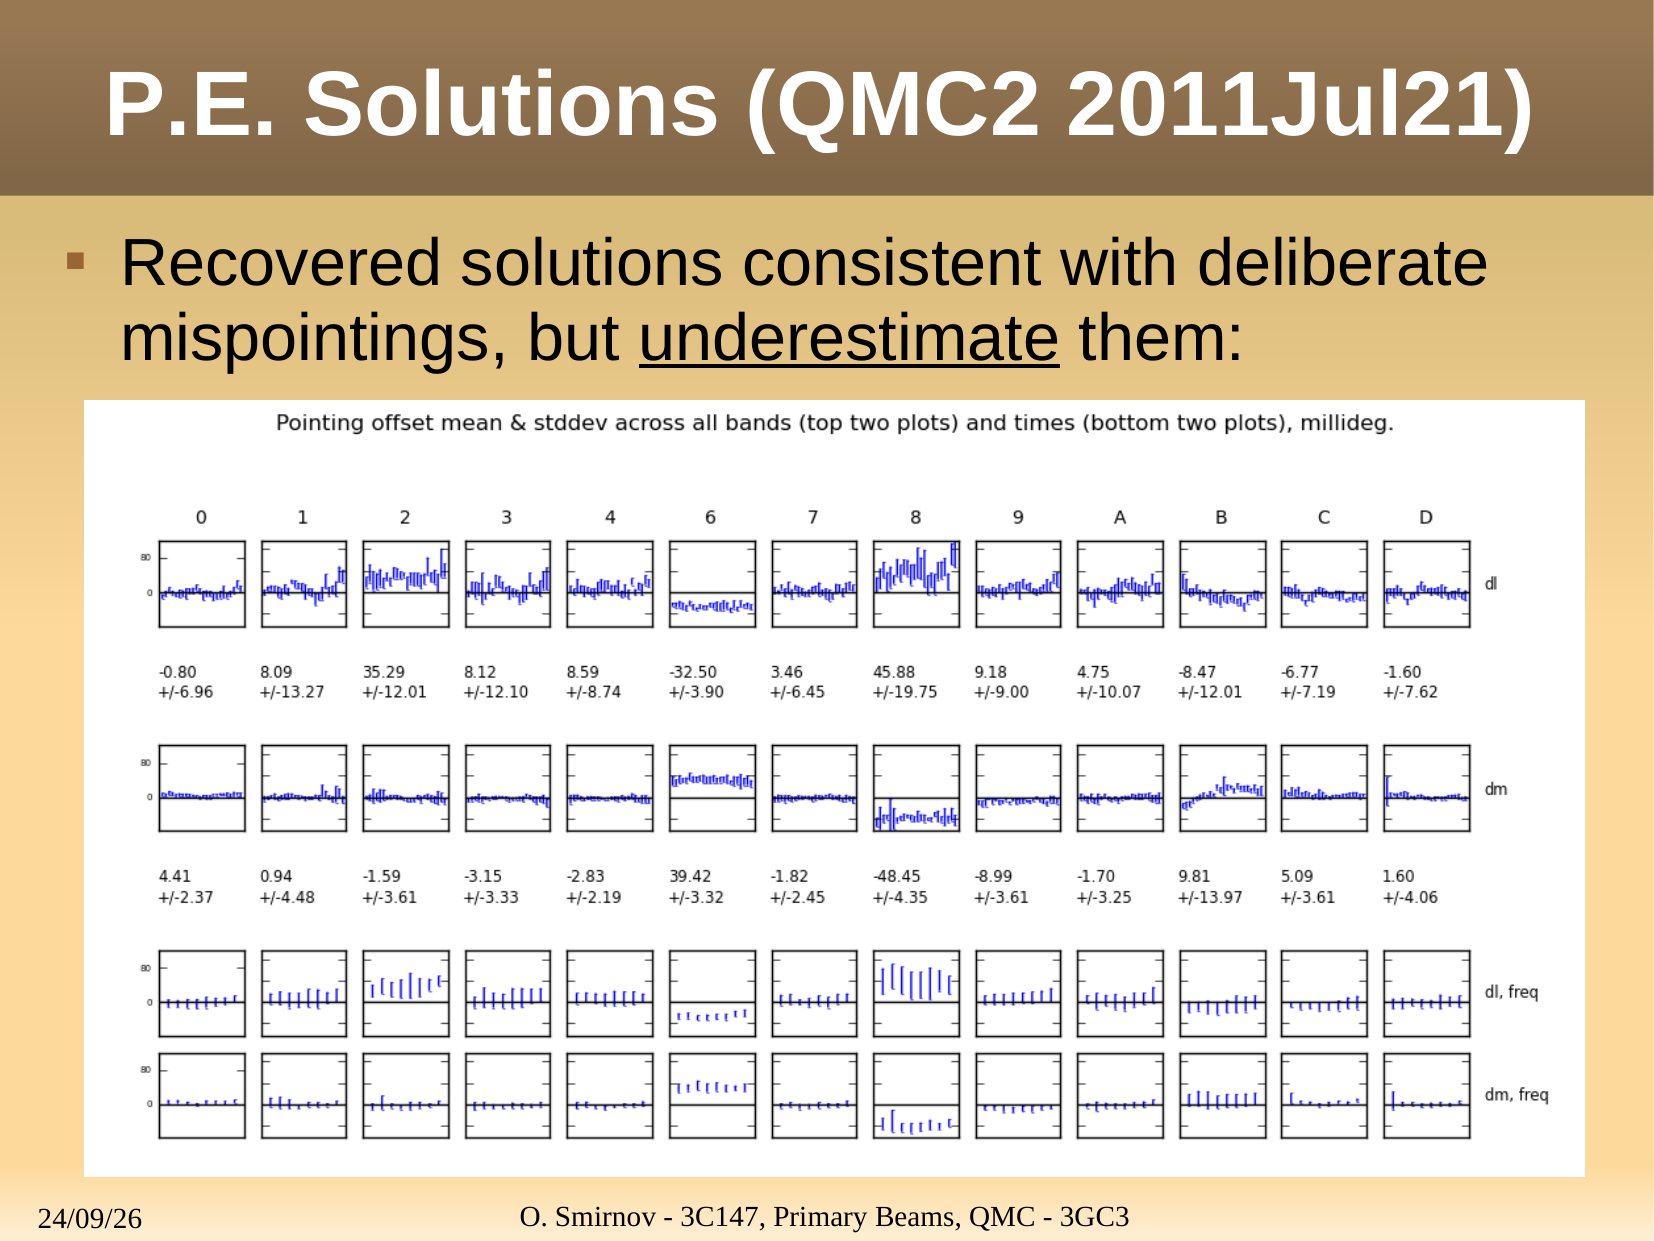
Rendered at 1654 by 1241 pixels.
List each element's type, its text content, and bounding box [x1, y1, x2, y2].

list Recovered solutions consistent with deliberate mispointings, but underestimate them: [49, 225, 1538, 1029]
picture [0, 0, 1654, 1241]
title P.E. Solutions (QMC2 2011Jul21) [76, 0, 1565, 208]
